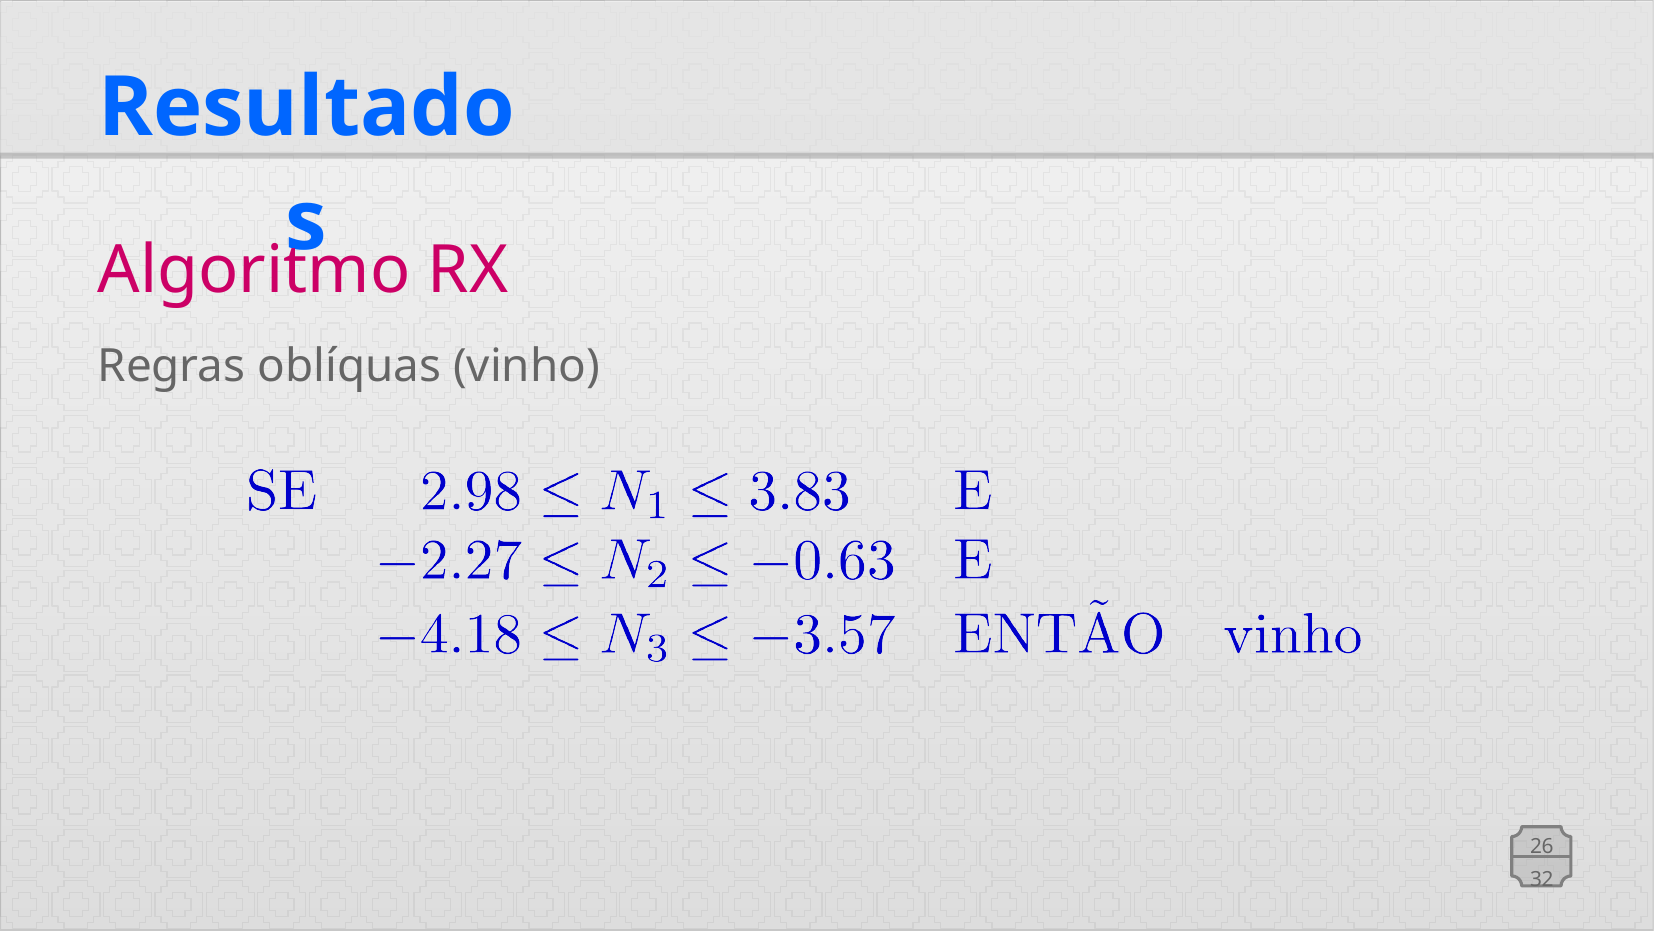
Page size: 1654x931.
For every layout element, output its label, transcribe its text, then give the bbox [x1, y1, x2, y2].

text_box Resultados [83, 39, 537, 157]
picture [249, 469, 1361, 662]
text_box Regras oblíquas (vinho) [82, 319, 570, 391]
text_box Algoritmo RX [82, 204, 505, 302]
